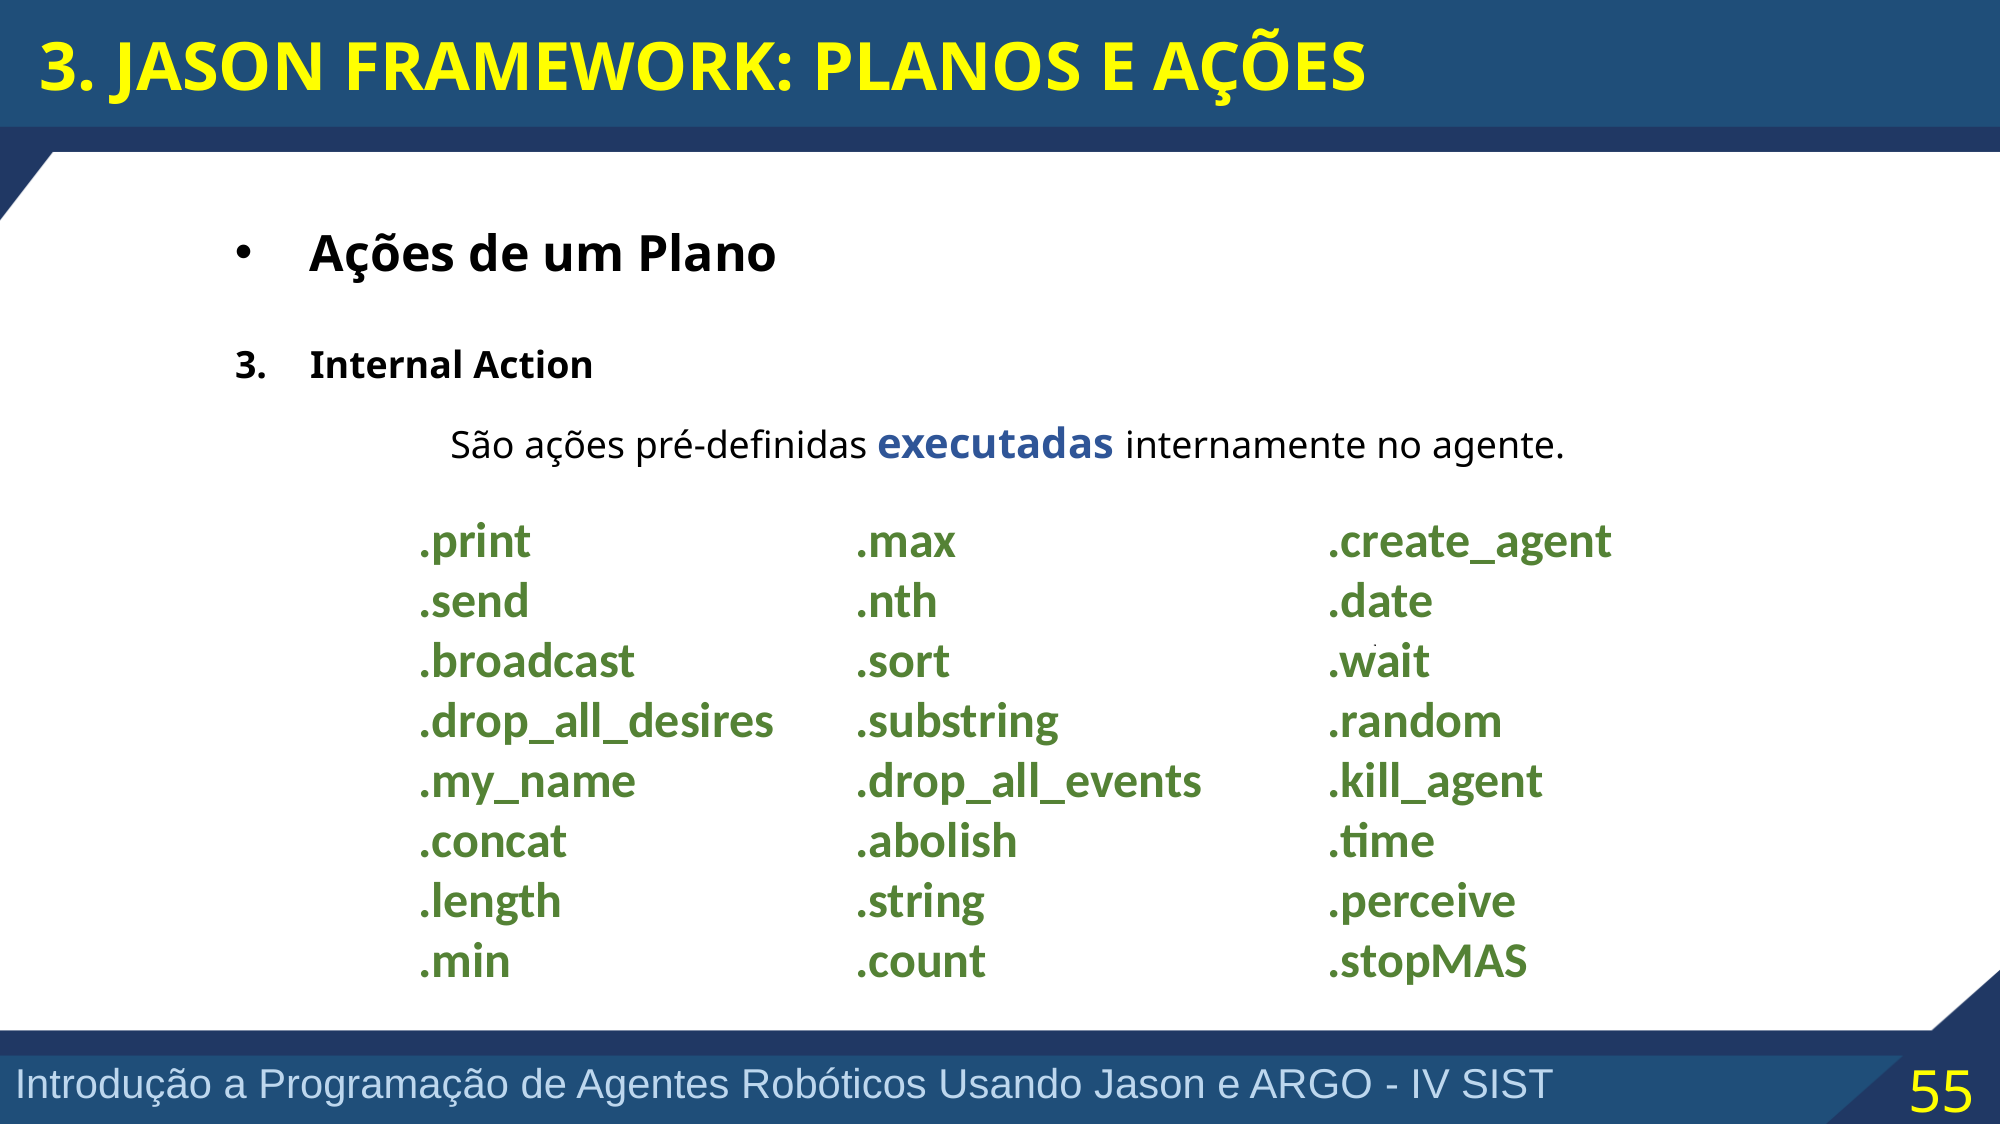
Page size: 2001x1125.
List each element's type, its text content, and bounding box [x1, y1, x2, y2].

text_box .max .nth .sort .substring .drop_all_events .abolish .string .count [840, 499, 1278, 995]
text_box Internal Action [220, 338, 1275, 410]
text_box .create_agent .date .wait .random .kill_agent .time .perceive .stopMAS [1312, 499, 1750, 995]
text_box 3. JASON FRAMEWORK: PLANOS E AÇÕES [24, 16, 2000, 192]
text_box São ações pré-definidas executadas internamente no agente. [230, 409, 1796, 475]
text_box .print .send .broadcast .drop_all_desires .my_name .concat .length .min [403, 499, 840, 995]
text_box Ações de um Plano [220, 214, 1496, 290]
picture [0, 0, 2000, 1124]
